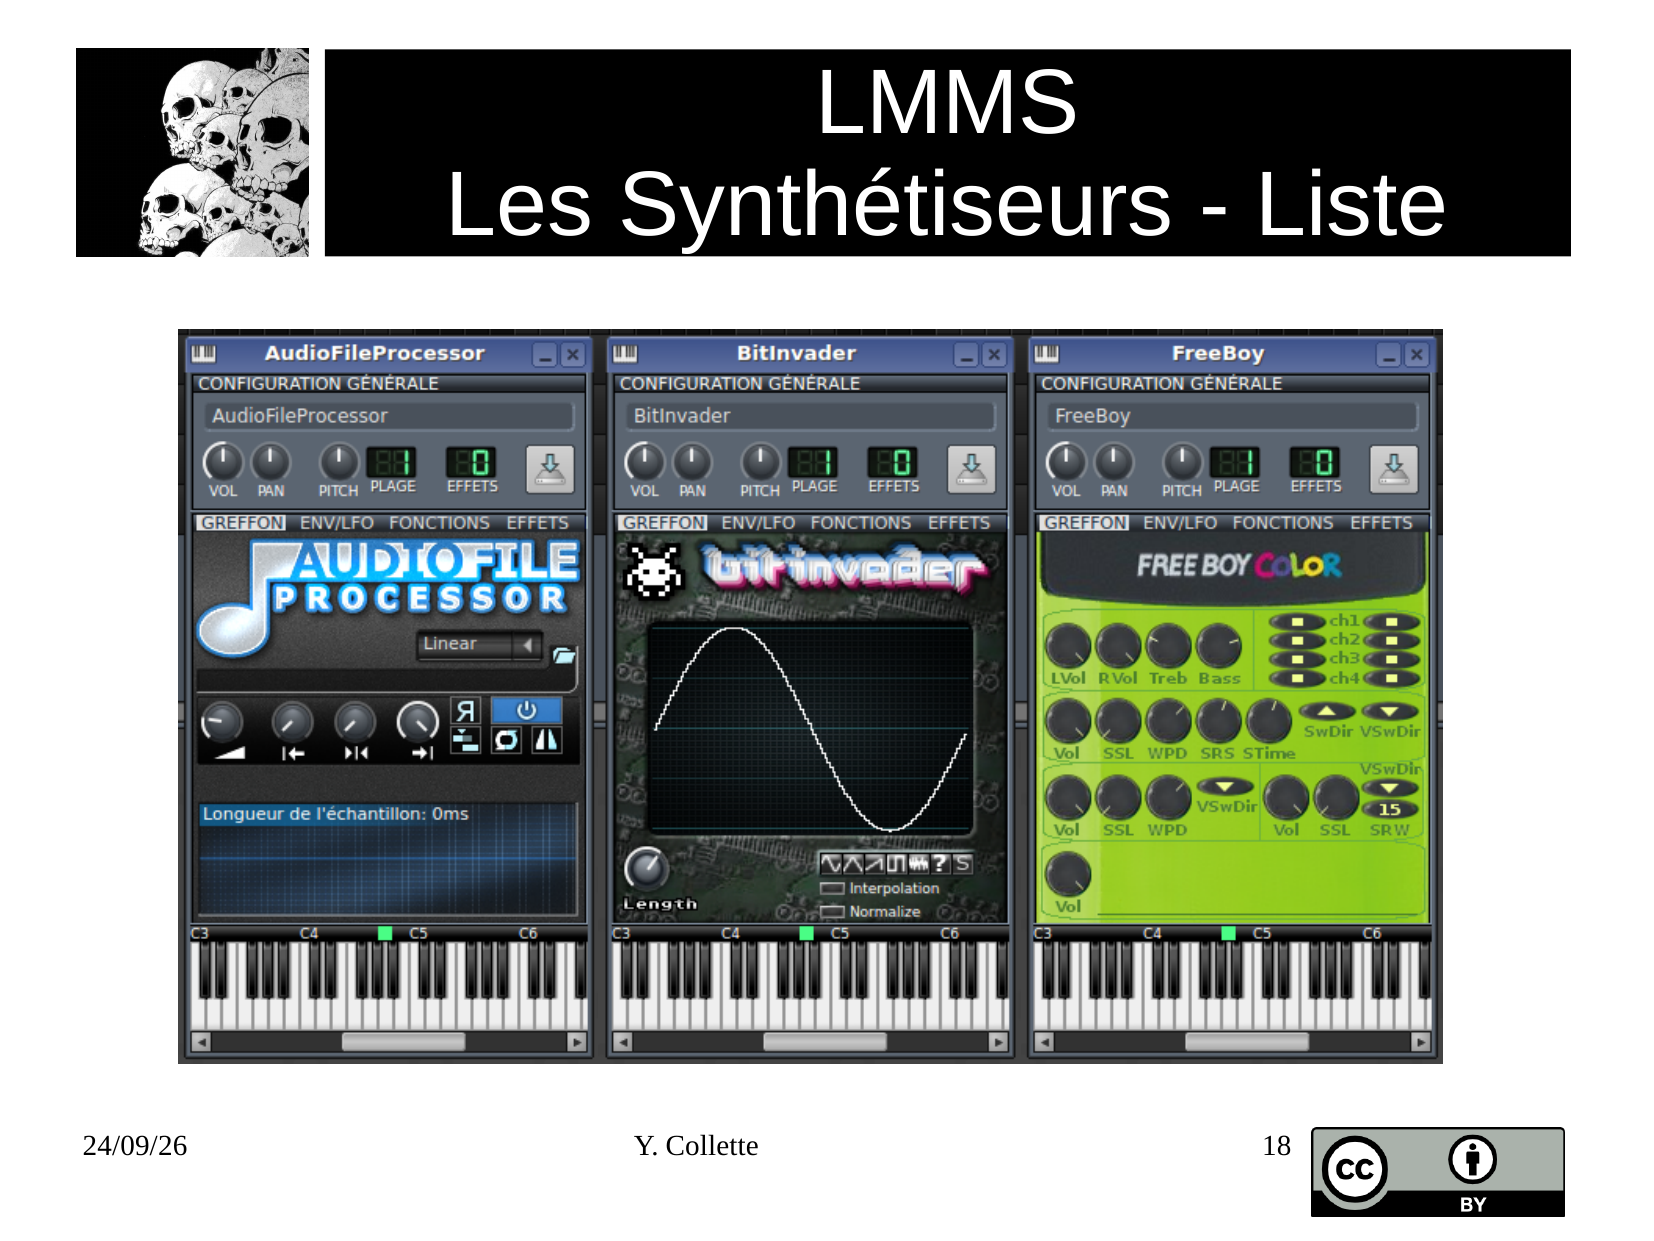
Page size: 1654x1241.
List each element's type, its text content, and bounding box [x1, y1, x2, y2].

picture [178, 329, 1443, 1064]
title LMMS Les Synthétiseurs - Liste [324, 49, 1571, 257]
picture [1311, 1127, 1565, 1217]
picture [76, 48, 309, 257]
